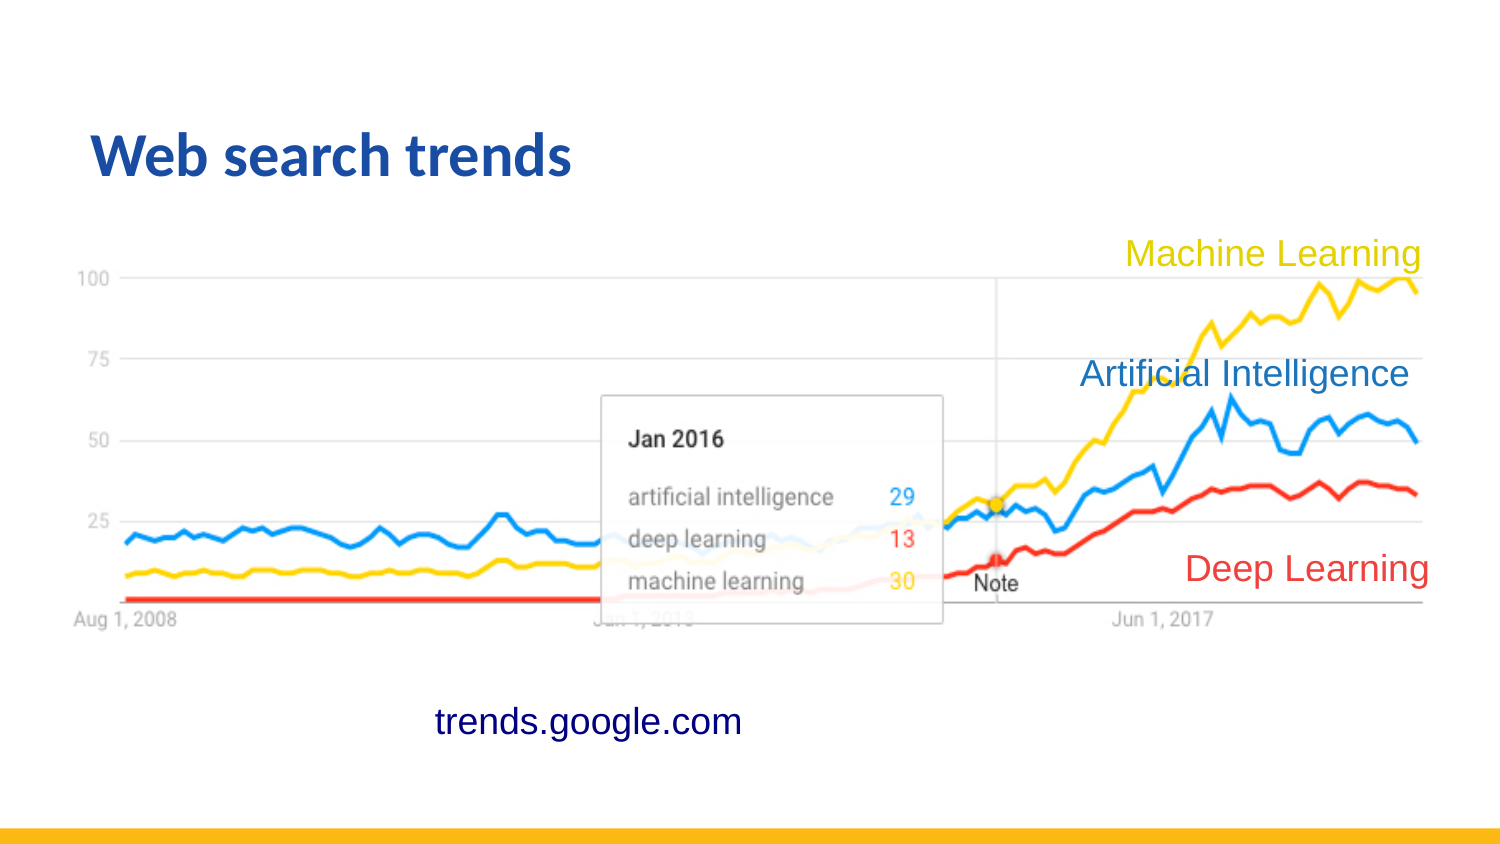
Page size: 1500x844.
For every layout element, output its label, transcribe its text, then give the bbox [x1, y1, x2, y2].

title Web search trends [75, 0, 1425, 197]
picture [46, 251, 1425, 661]
text_box Deep Learning [1170, 540, 1445, 597]
text_box trends.google.com [420, 693, 1012, 751]
text_box Artificial Intelligence [1065, 345, 1426, 402]
text_box Machine Learning [1110, 225, 1437, 282]
